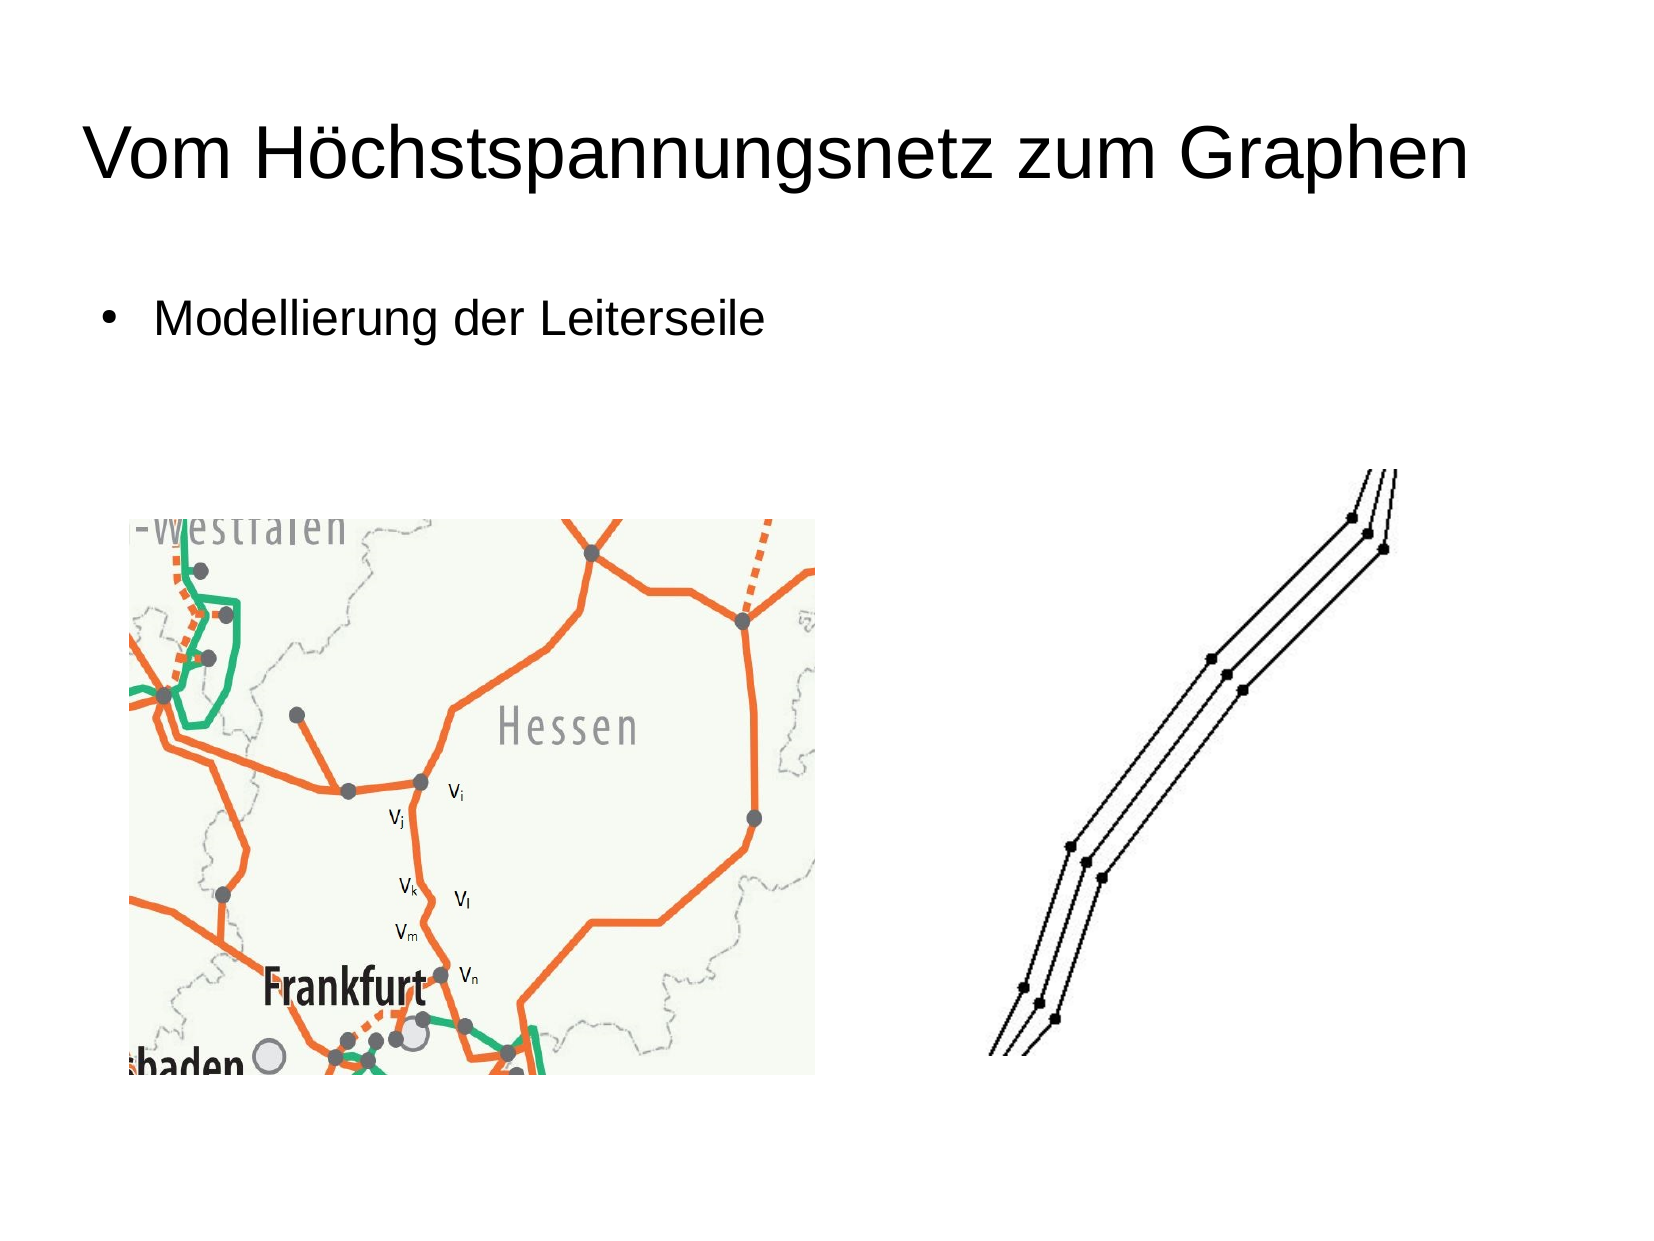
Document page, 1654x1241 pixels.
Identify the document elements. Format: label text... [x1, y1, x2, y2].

list Modellierung der Leiterseile [82, 290, 1571, 1109]
picture [911, 469, 1502, 1056]
title Vom Höchstspannungsnetz zum Graphen [82, 49, 1571, 257]
picture [129, 519, 815, 1075]
